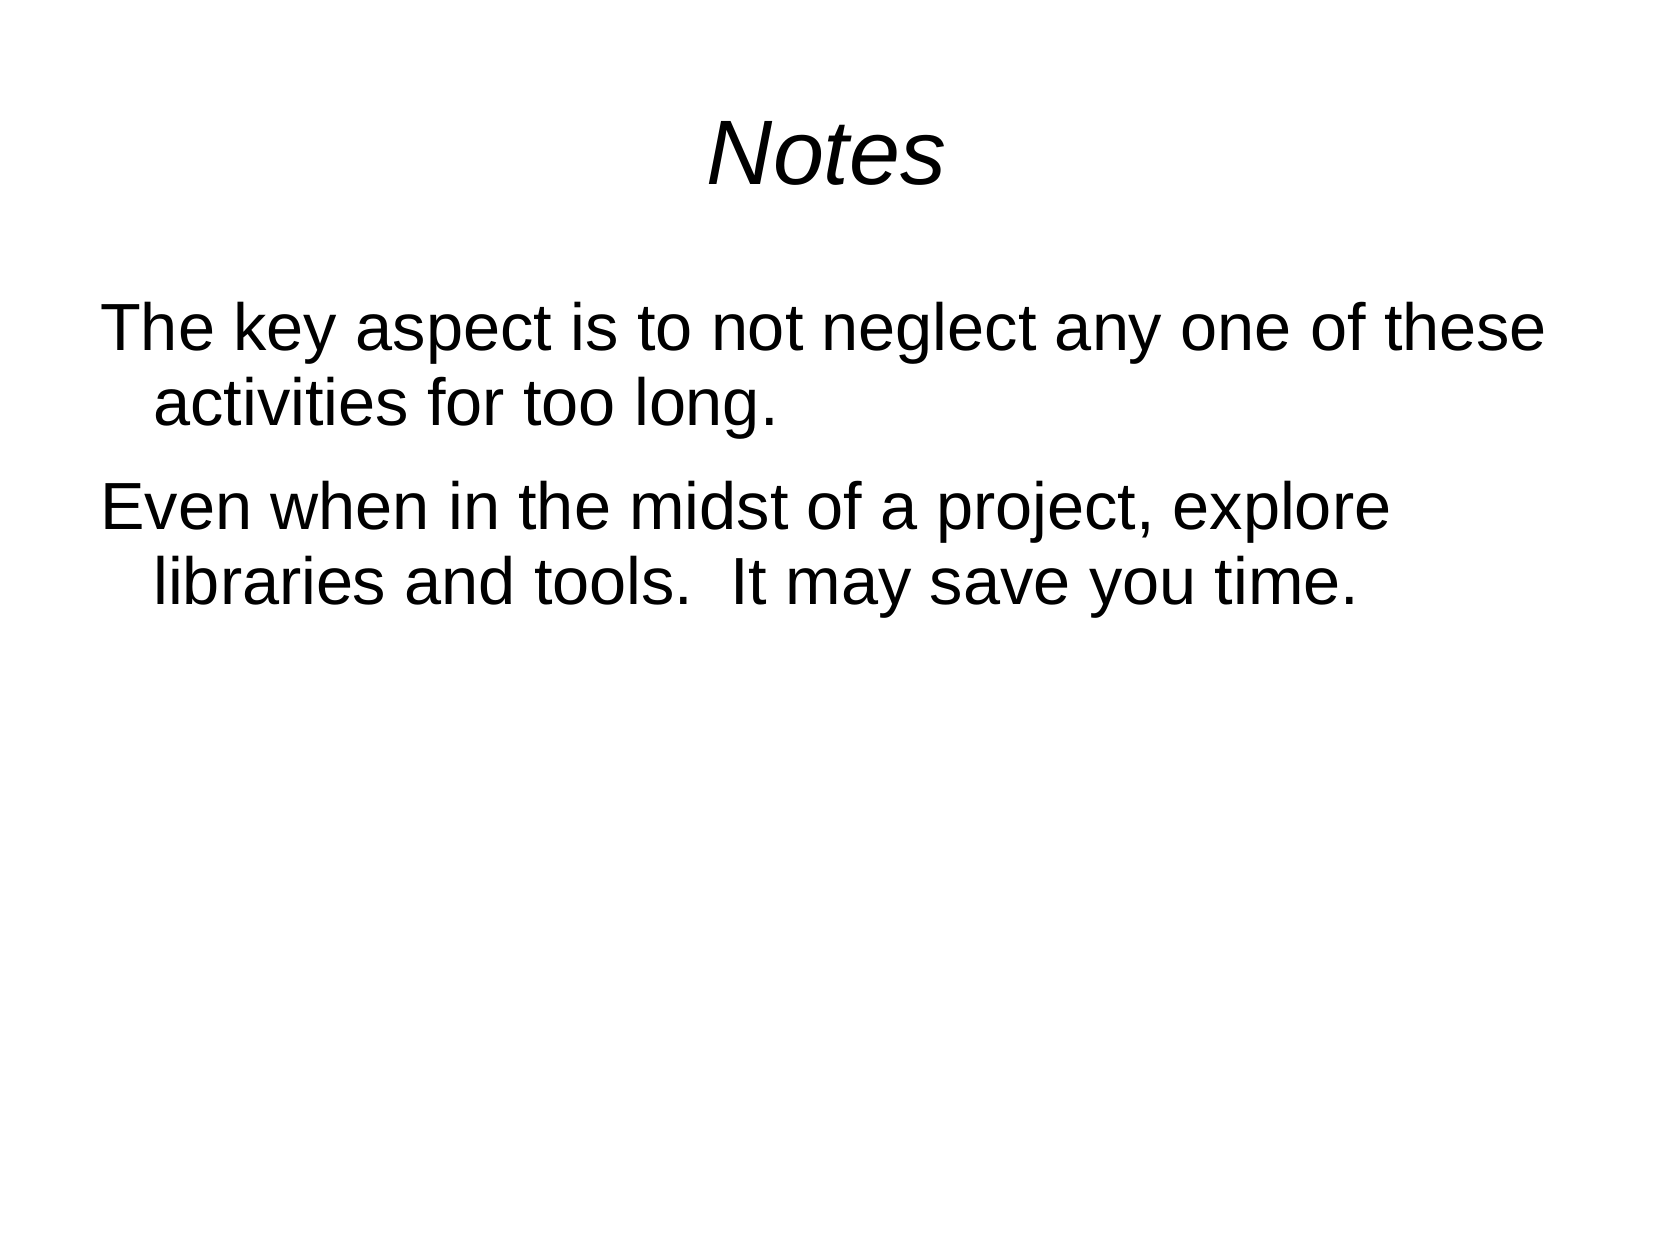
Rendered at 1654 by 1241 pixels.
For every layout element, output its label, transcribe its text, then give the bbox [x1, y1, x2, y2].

title Notes [82, 56, 1571, 250]
list The key aspect is to not neglect any one of these activities for too long. Even when in the midst of a project, explore libraries and tools. It may save you time. [82, 290, 1571, 1094]
